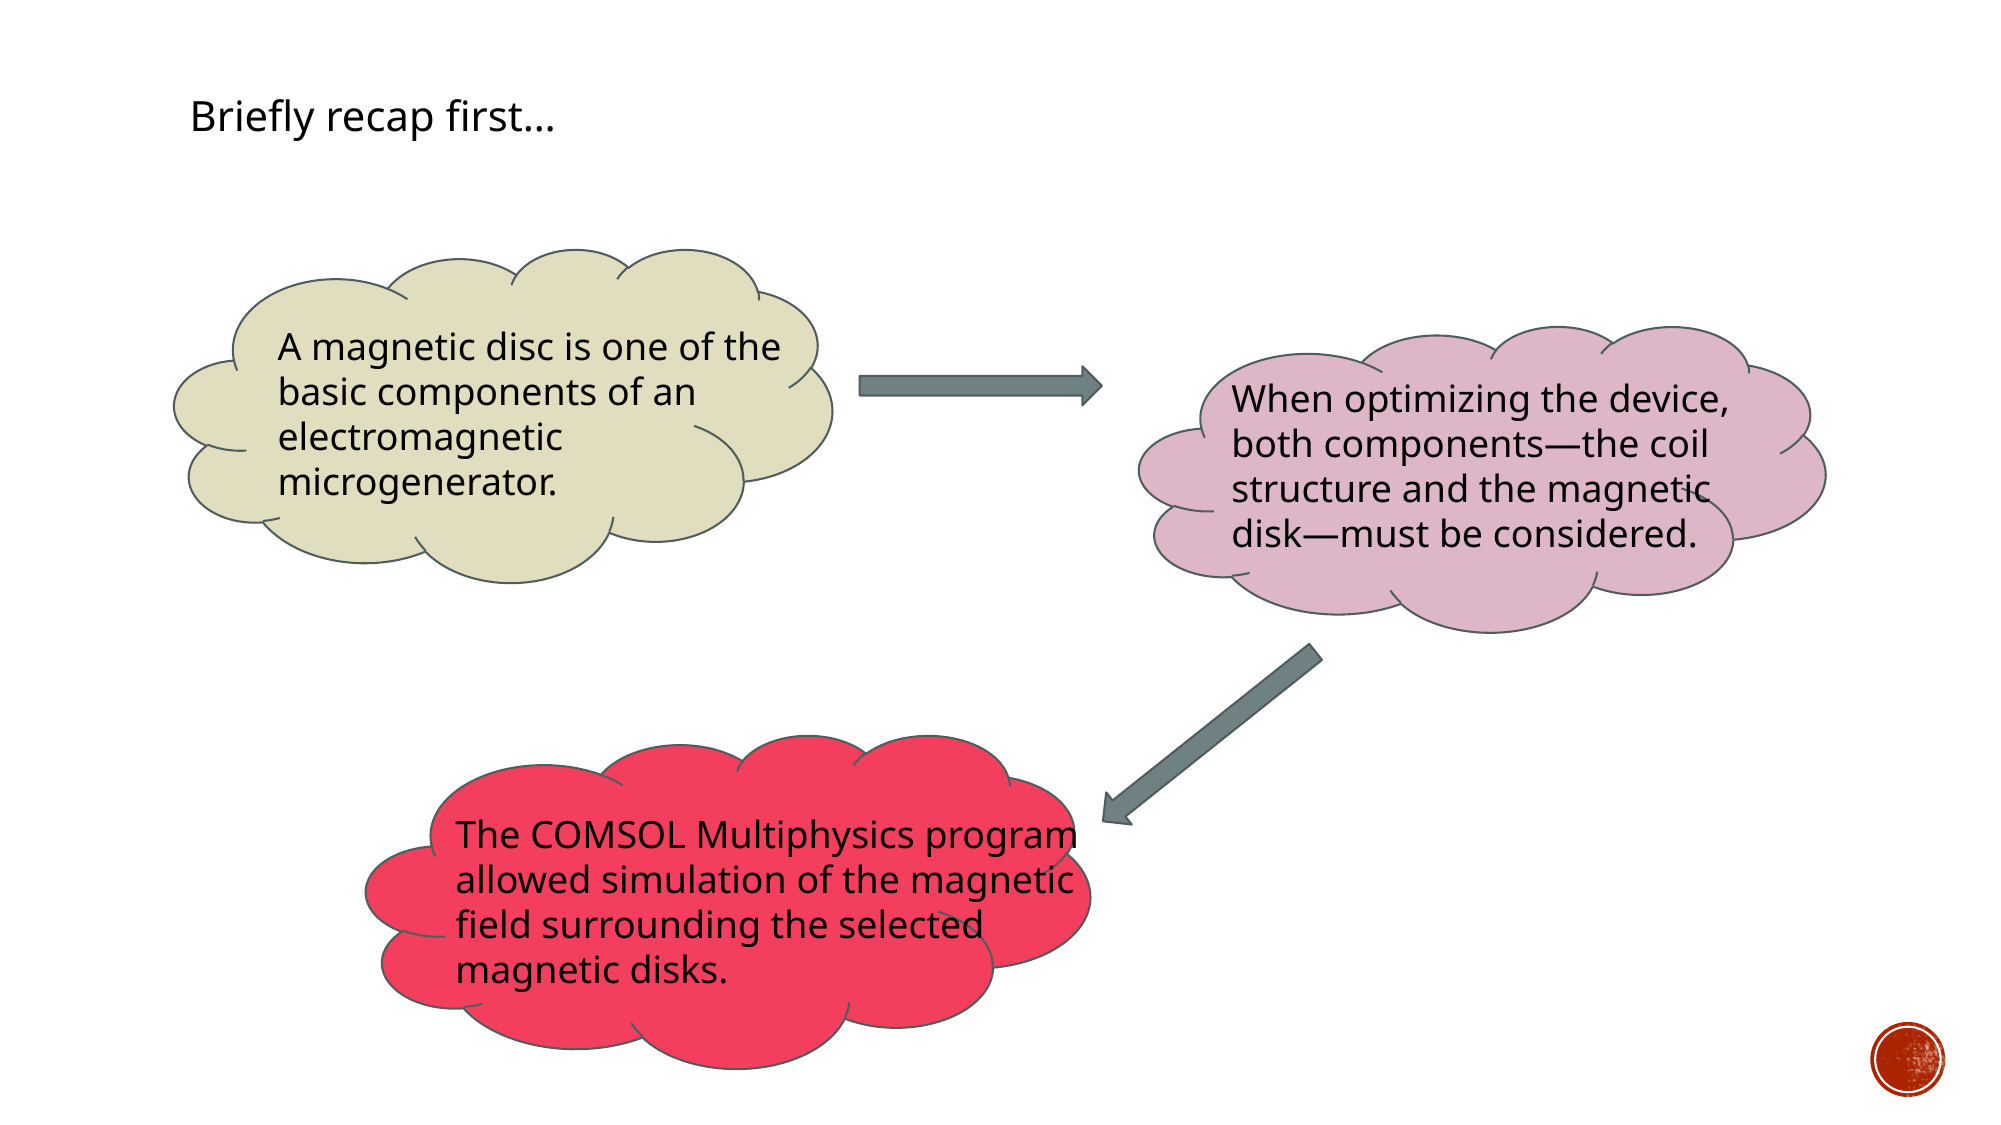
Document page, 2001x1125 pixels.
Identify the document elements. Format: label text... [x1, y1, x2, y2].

text_box [443, 735, 1062, 803]
text_box [1807, 400, 1811, 430]
text_box [859, 366, 1102, 406]
text_box A magnetic disc is one of the basic components of an electromagnetic microgenerator. [262, 315, 833, 513]
text_box Briefly recap first… [174, 82, 1164, 148]
text_box [1242, 326, 1756, 367]
text_box [1102, 643, 1323, 825]
text_box When optimizing the device, both components—the coil structure and the magnetic disk—must be considered. [1216, 367, 1807, 565]
text_box [1138, 385, 1724, 633]
text_box [1807, 438, 1826, 512]
text_box [365, 807, 977, 1070]
text_box [173, 249, 805, 584]
text_box The COMSOL Multiphysics program allowed simulation of the magnetic field surrounding the selected magnetic disks. [440, 803, 1101, 1001]
